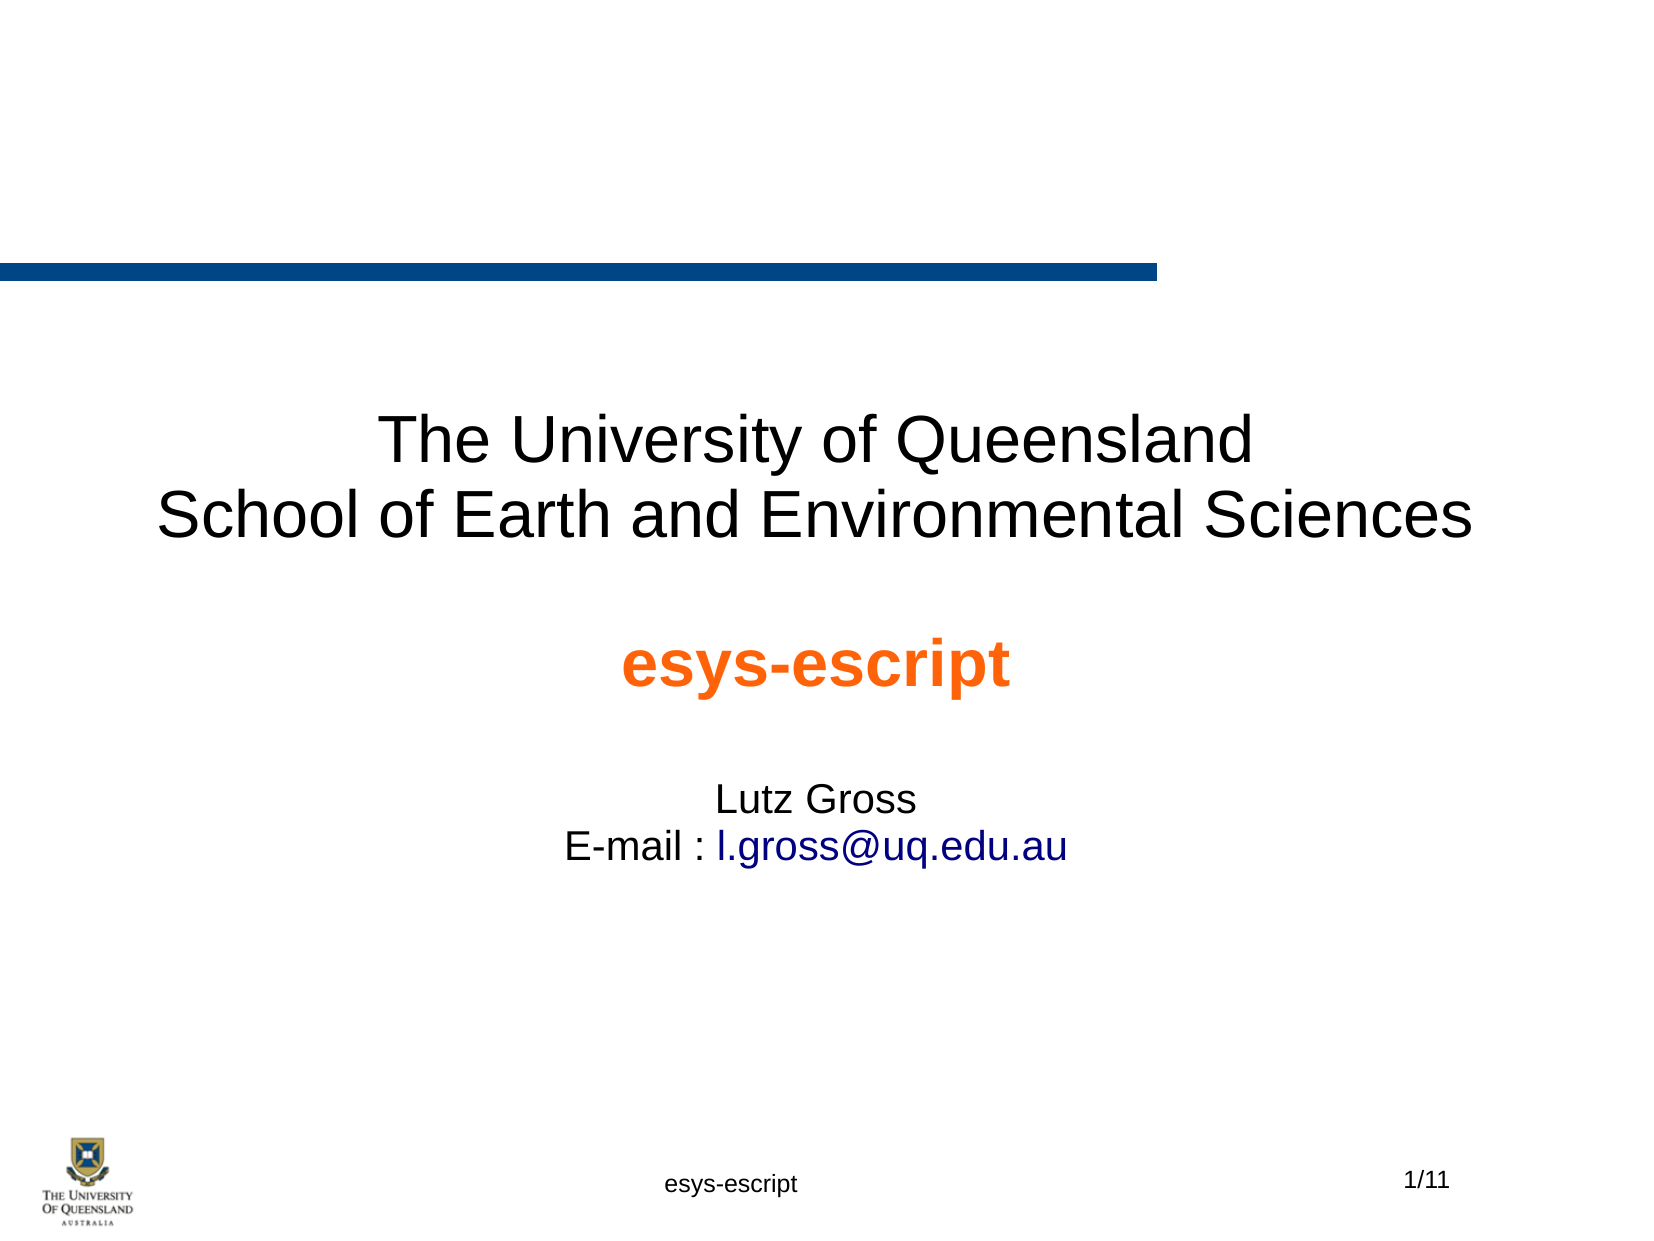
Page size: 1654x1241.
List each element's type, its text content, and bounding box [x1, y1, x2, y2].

picture [35, 1133, 142, 1235]
subtitle The University of Queensland School of Earth and Environmental Sciences esys-escript Lutz Gross E-mail : l.gross@uq.edu.au [72, 230, 1561, 1191]
